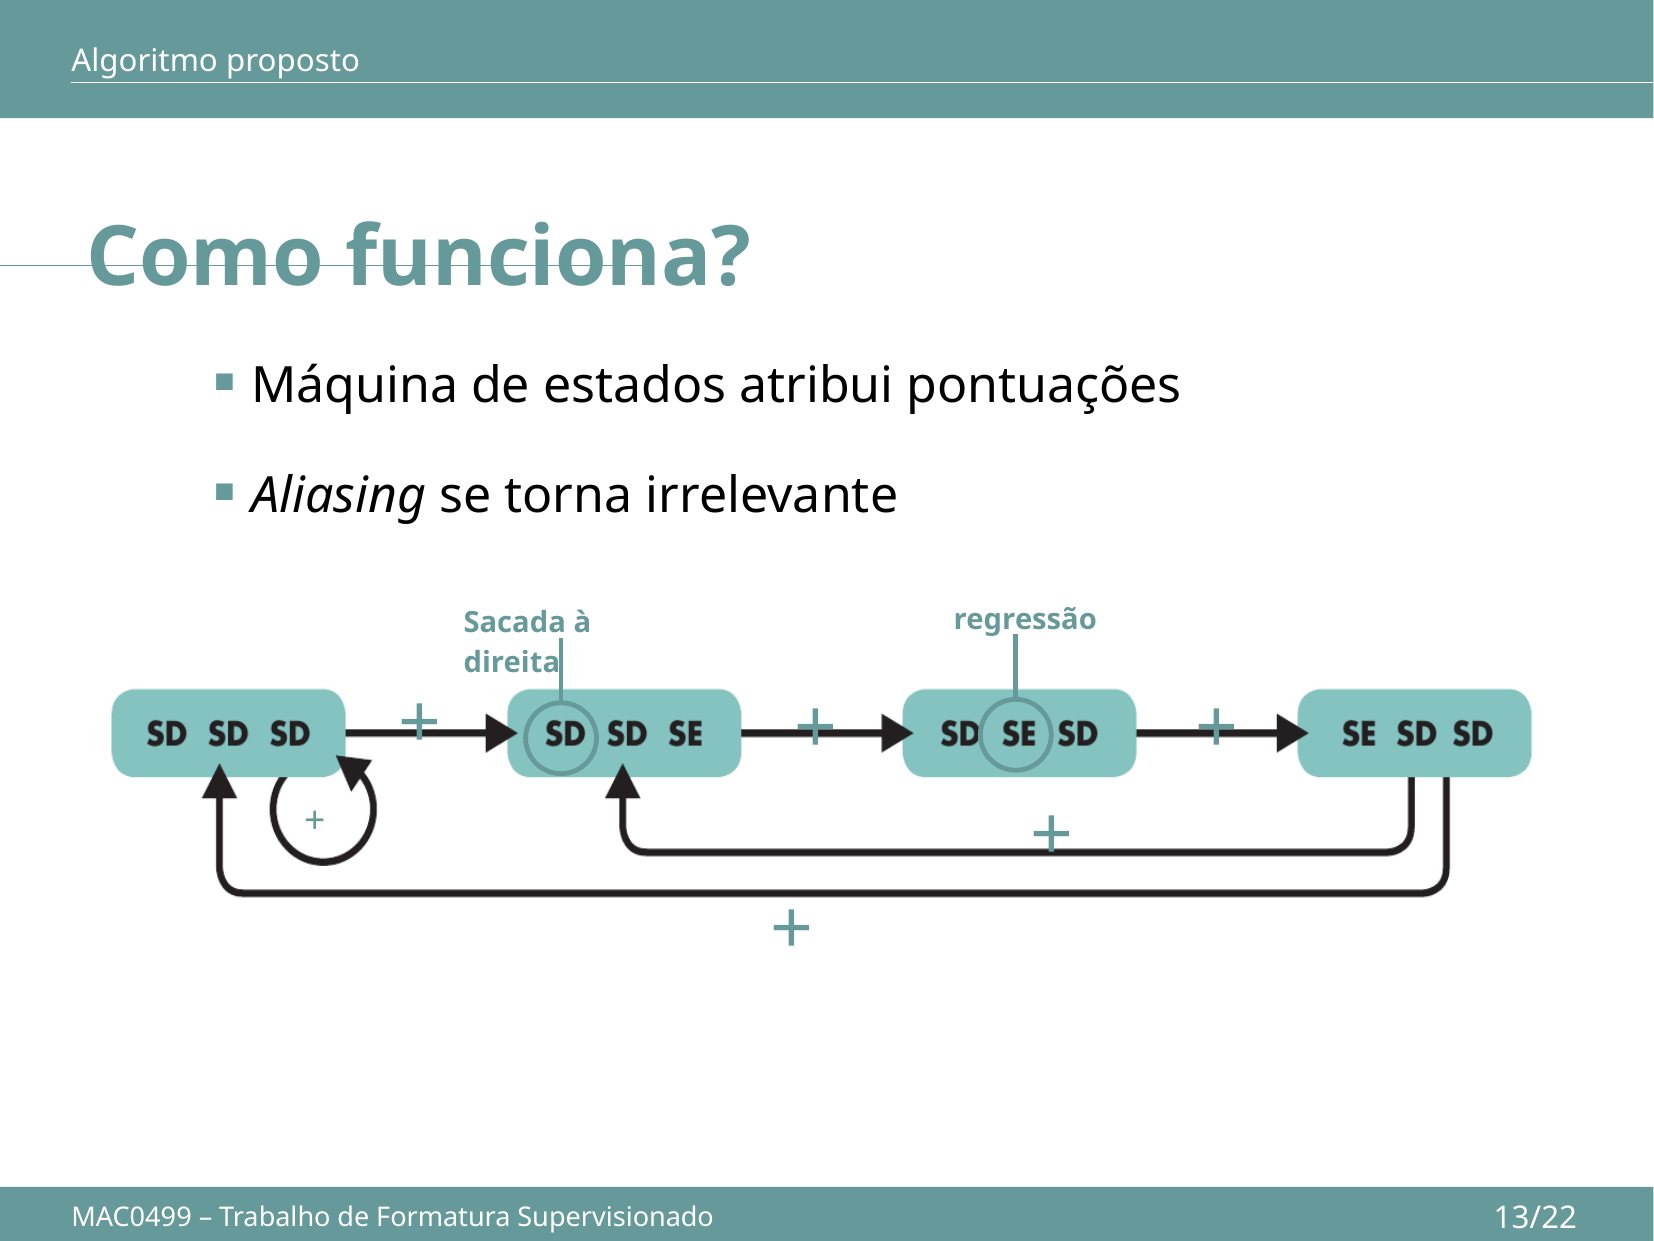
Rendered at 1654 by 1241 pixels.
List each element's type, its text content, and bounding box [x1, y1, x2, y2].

picture [529, 706, 594, 771]
picture [73, 657, 1571, 922]
text_box regressão [938, 590, 1176, 664]
text_box + [289, 786, 349, 839]
text_box Máquina de estados atribui pontuações Aliasing se torna irrelevante [201, 341, 1383, 499]
text_box Sacada à direita [448, 593, 686, 667]
text_box [0, 0, 1654, 119]
text_box [0, 1186, 1654, 1241]
picture [983, 702, 1048, 767]
text_box + [383, 661, 443, 752]
text_box + [779, 666, 839, 756]
text_box + [755, 866, 815, 957]
title Algoritmo proposto [71, 83, 987, 89]
text_box + [1015, 772, 1075, 863]
text_box Como funciona? [71, 188, 1572, 288]
title MAC0499 – Trabalho de Formatura Supervisionado [71, 1187, 1241, 1241]
title Algoritmo proposto [71, 29, 987, 82]
title 13/22 [1429, 1187, 1578, 1241]
text_box + [1181, 666, 1241, 756]
